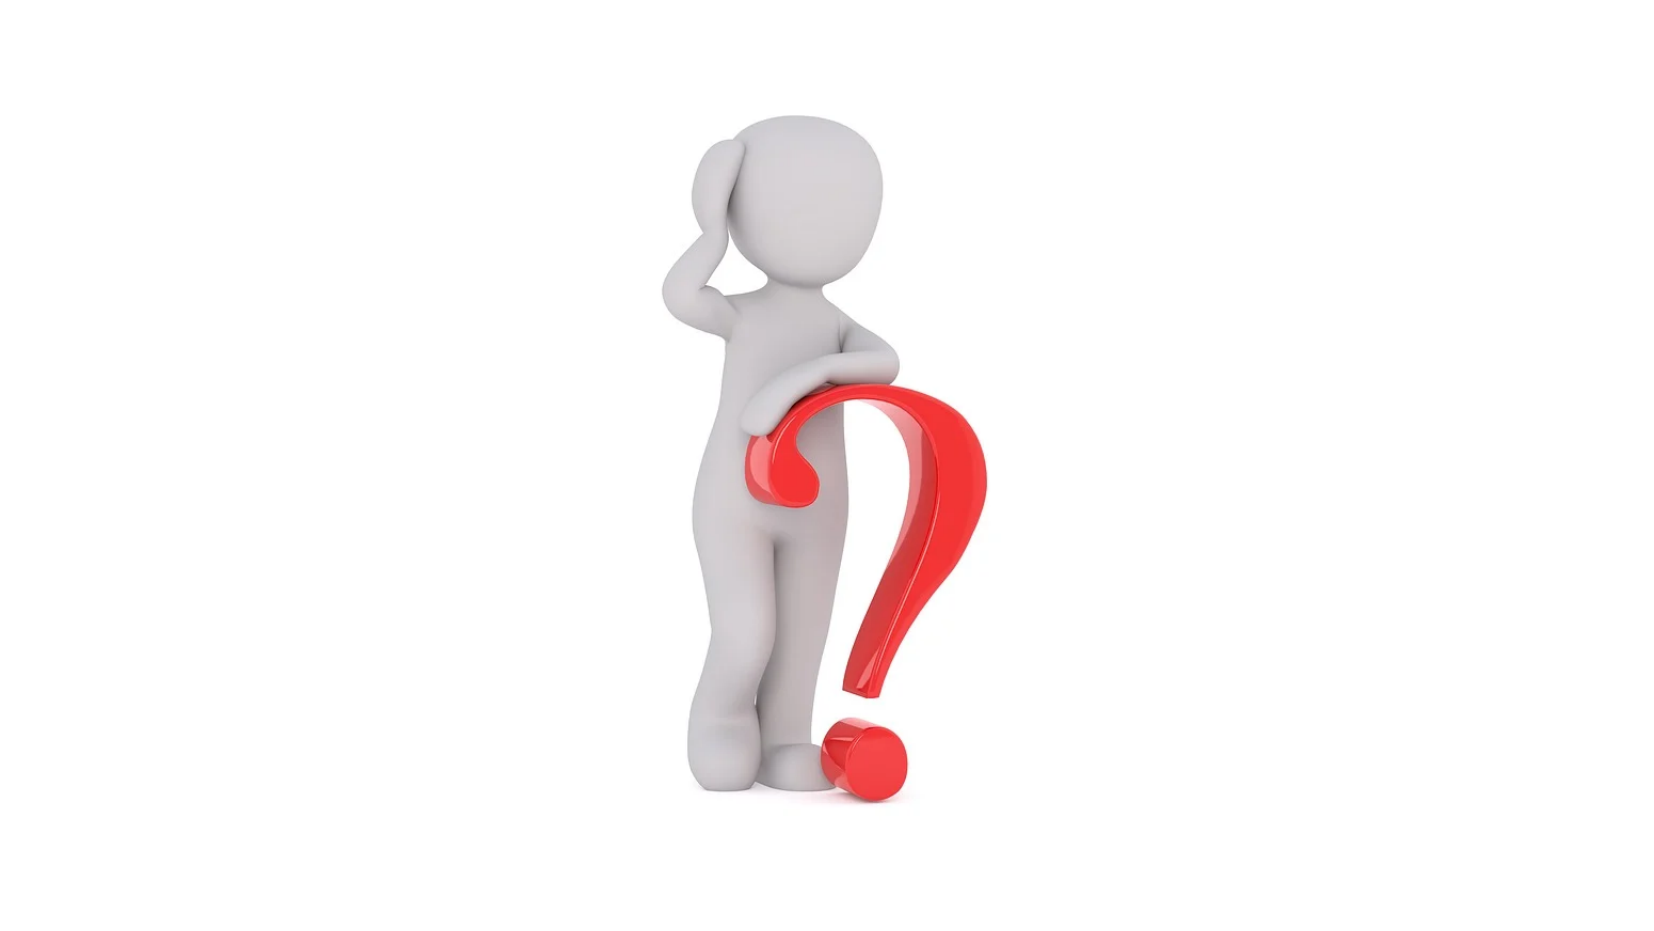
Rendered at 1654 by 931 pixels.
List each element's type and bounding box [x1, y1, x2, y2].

picture [425, 64, 1193, 833]
